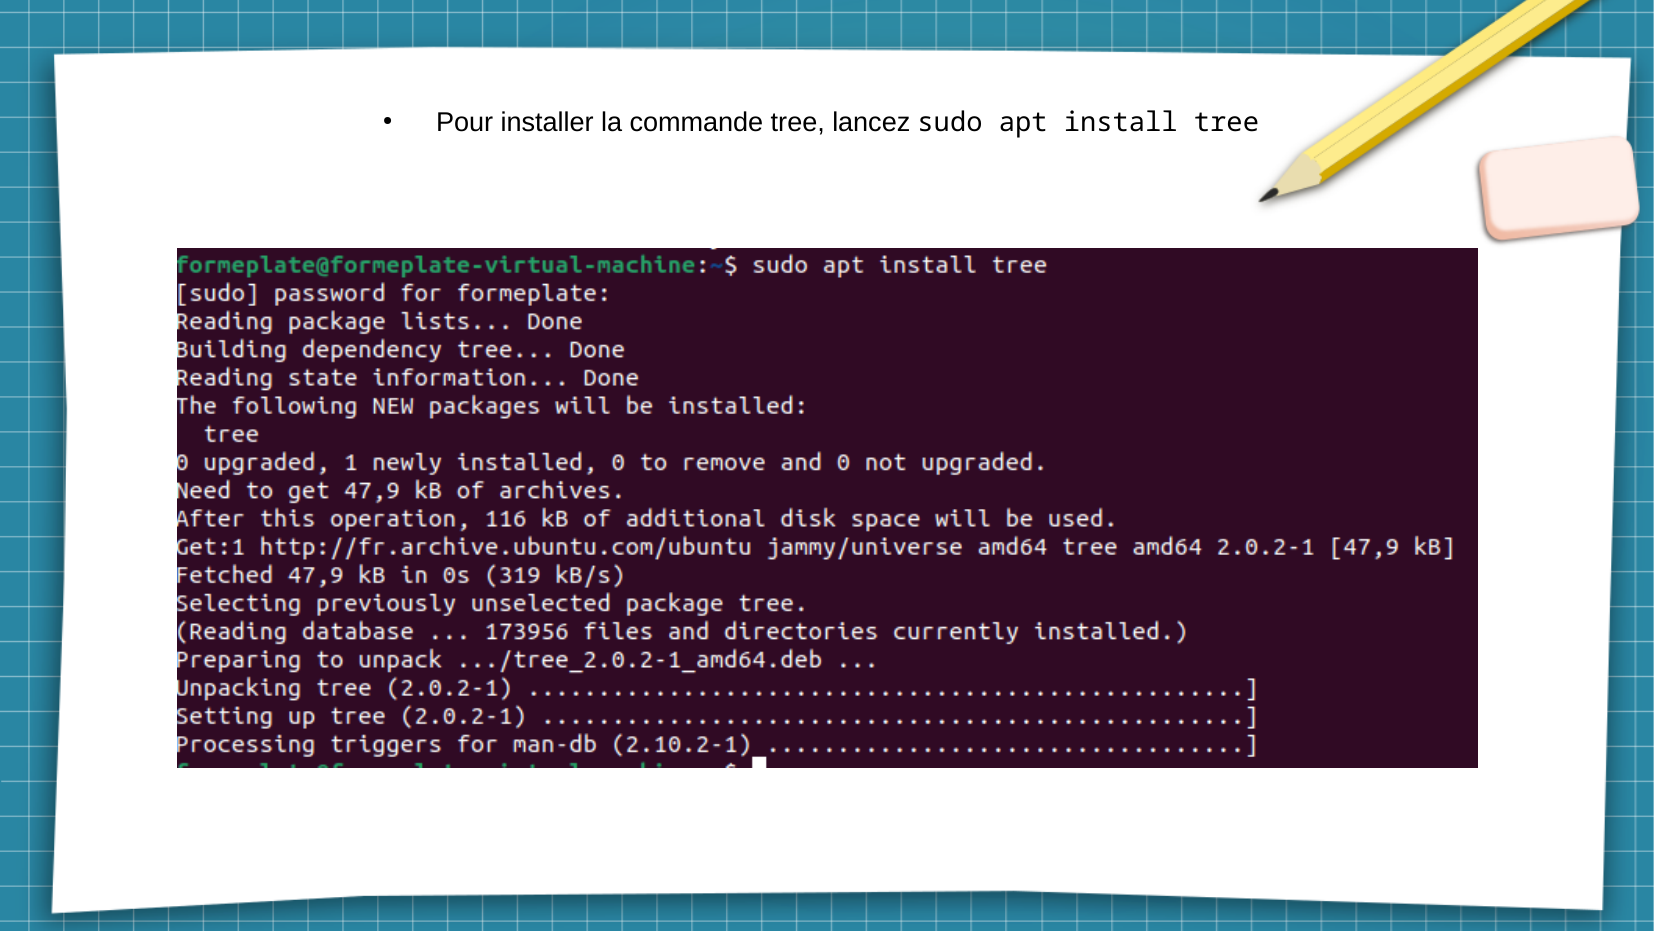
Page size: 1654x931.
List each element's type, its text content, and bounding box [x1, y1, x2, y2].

title Pour installer la commande tree, lancez sudo apt install tree [0, 74, 1625, 168]
picture [0, 0, 1654, 931]
